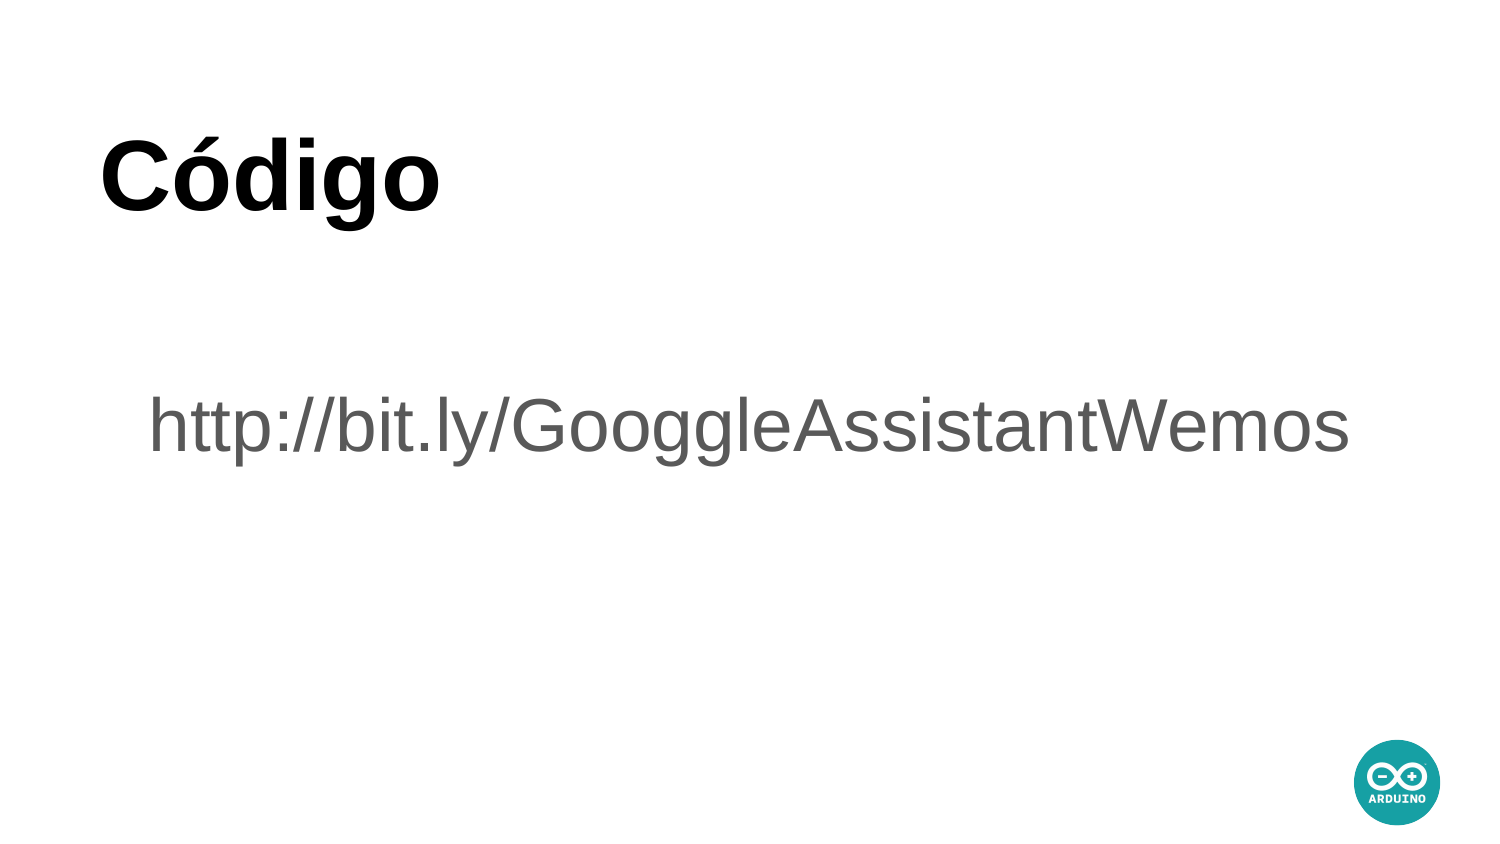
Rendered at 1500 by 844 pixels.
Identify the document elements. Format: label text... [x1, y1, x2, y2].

title http://bit.ly/GooggleAssistantWemos [54, 368, 1446, 475]
picture [1339, 728, 1454, 837]
title Código [84, 83, 1129, 258]
